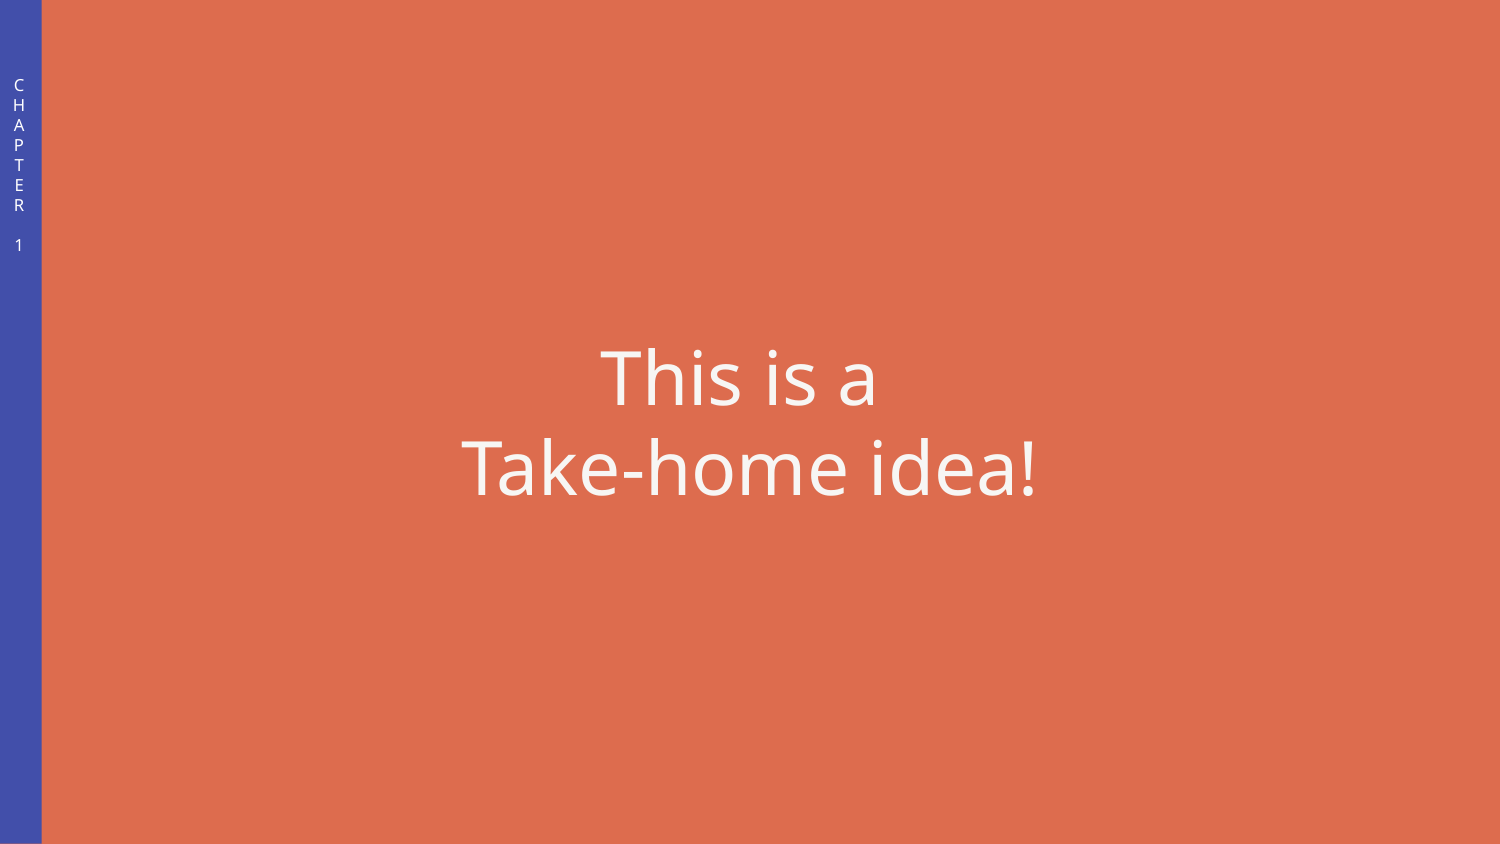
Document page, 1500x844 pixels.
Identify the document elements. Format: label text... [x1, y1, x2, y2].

text_box C H A P T E R 1 [0, 74, 39, 268]
text_box This is a Take-home idea! [217, 315, 1283, 526]
